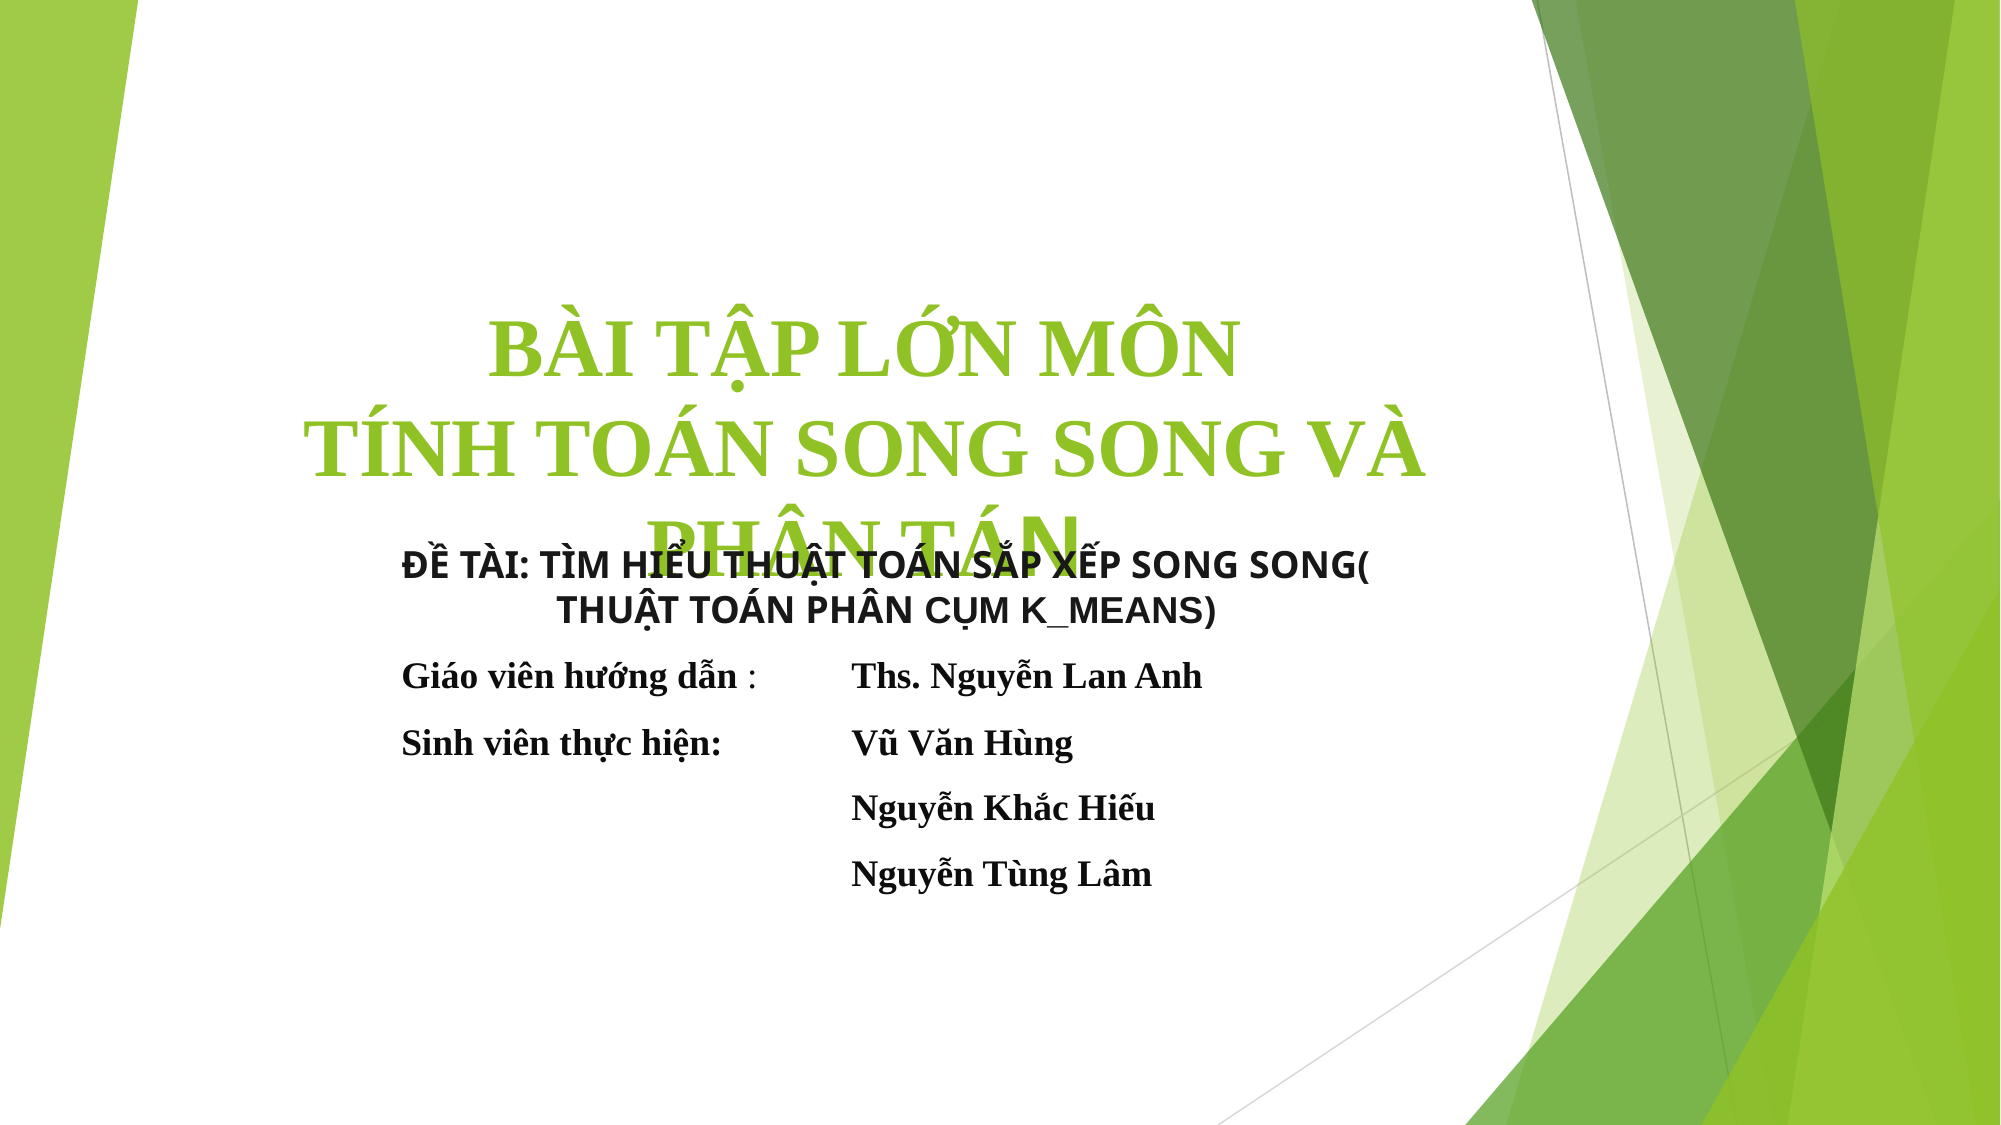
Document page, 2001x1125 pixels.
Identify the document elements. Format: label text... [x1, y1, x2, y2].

title BÀI TẬP LỚN MÔN TÍNH TOÁN SONG SONG VÀ PHÂN TÁN [228, 285, 1503, 556]
subtitle ĐỀ TÀI: TÌM HIỂU THUẬT TOÁN SẮP XẾP SONG SONG( THUẬT TOÁN PHÂN CỤM K_MEANS) Giáo viên hướng dẫn : Ths. Nguyễn Lan Anh Sinh viên thực hiện: Vũ Văn Hùng Nguyễn Khắc Hiếu Nguyễn Tùng Lâm [386, 533, 1394, 918]
